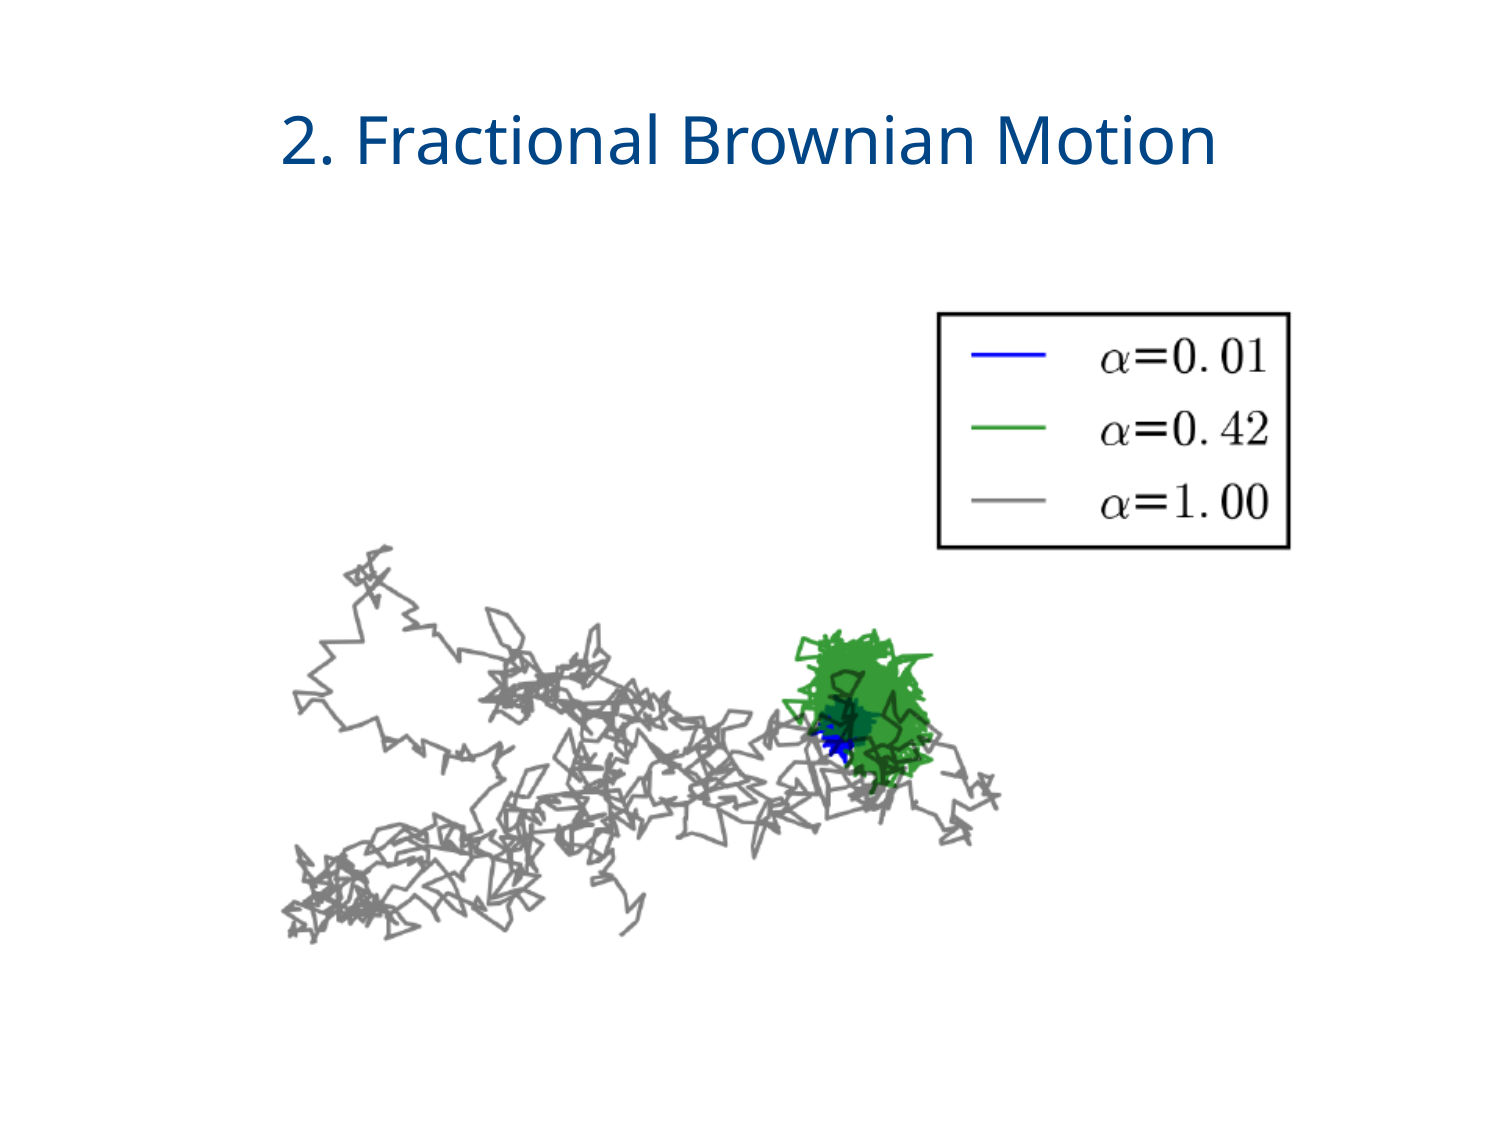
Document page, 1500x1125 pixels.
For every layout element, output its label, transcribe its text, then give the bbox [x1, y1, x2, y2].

picture [185, 242, 1347, 981]
title 2. Fractional Brownian Motion [75, 44, 1425, 233]
